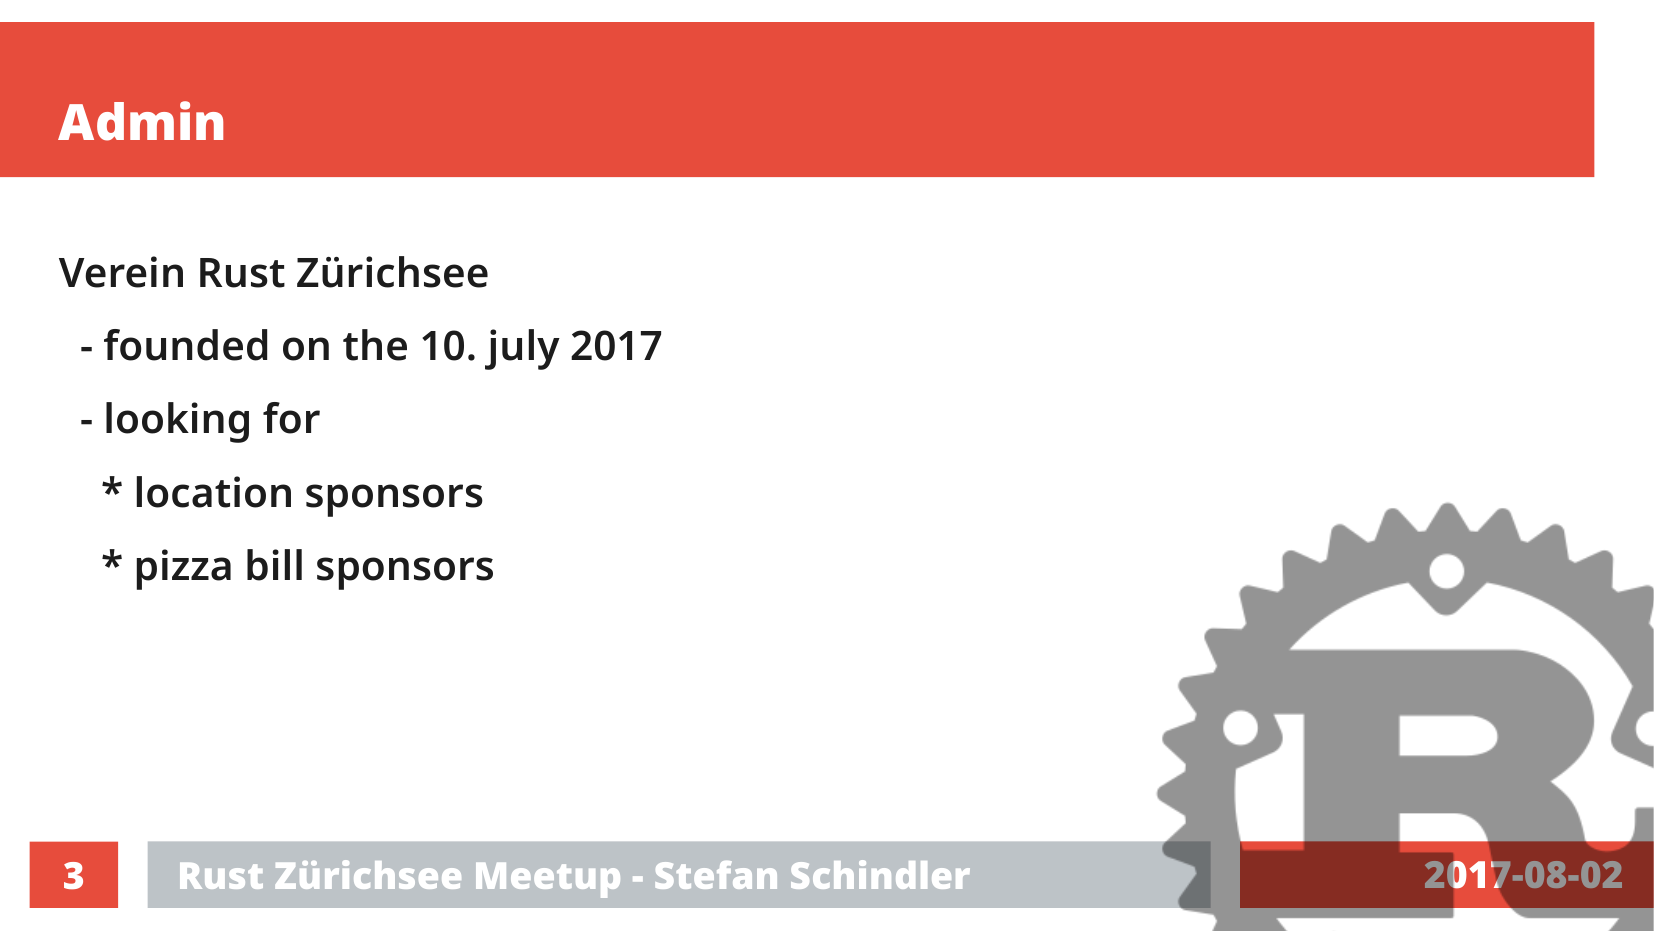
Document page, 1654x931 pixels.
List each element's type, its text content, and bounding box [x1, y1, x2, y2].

title Admin [59, 44, 1595, 156]
picture [1053, 399, 1654, 931]
list Verein Rust Zürichsee - founded on the 10. july 2017 - looking for * location sponsors * pizza bill sponsors [59, 243, 1565, 820]
